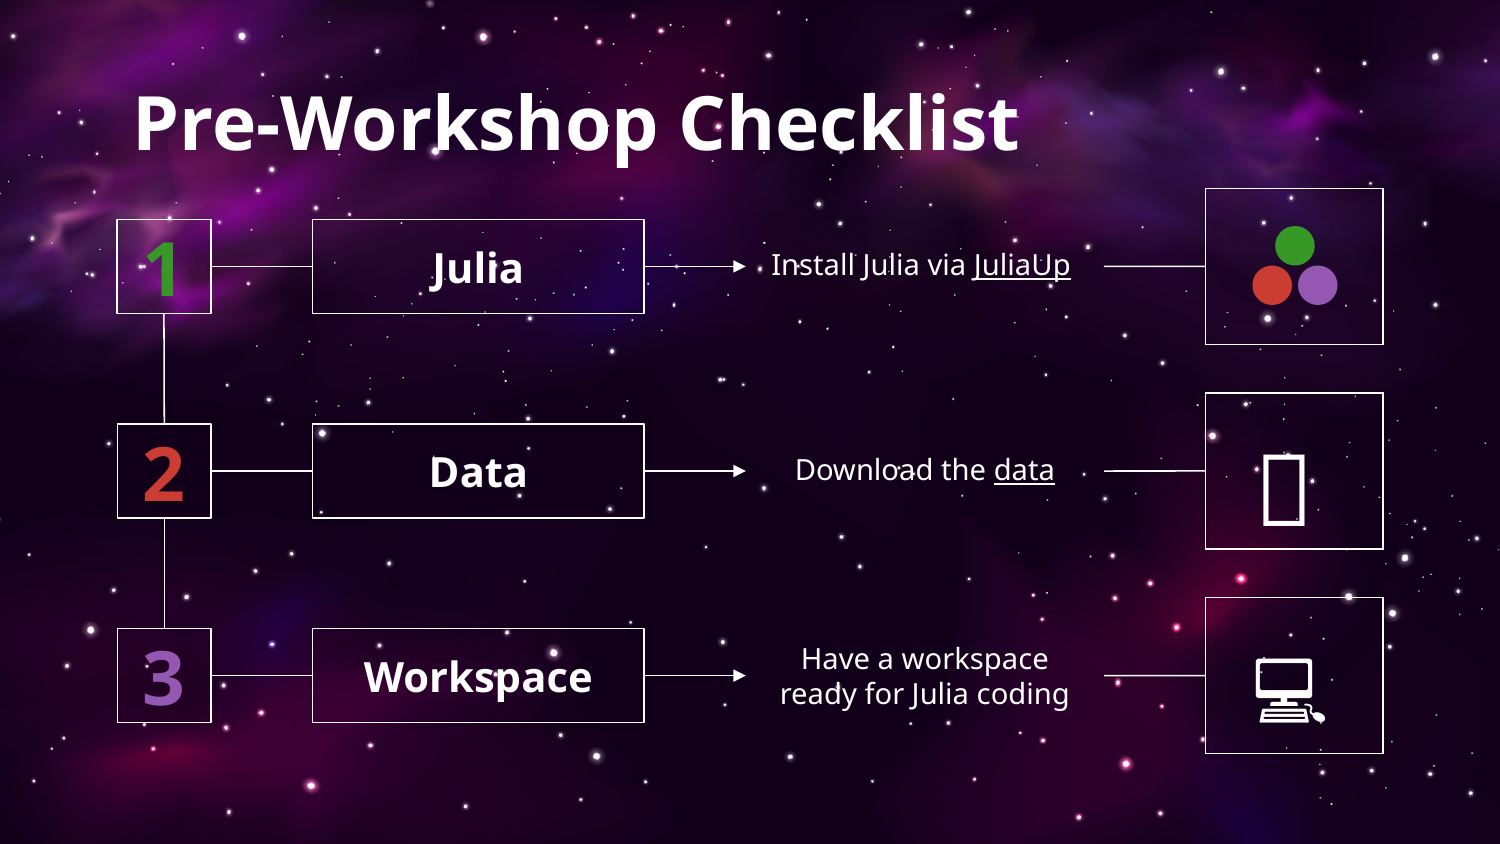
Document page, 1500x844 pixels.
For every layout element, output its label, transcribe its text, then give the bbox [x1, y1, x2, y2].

text_box Julia [312, 219, 644, 314]
text_box 1 [116, 219, 211, 314]
text_box Install Julia via JuliaUp [745, 222, 1104, 311]
picture [0, 0, 1500, 844]
text_box Have a workspace ready for Julia coding [745, 631, 1105, 720]
text_box 💻 [1237, 630, 1361, 724]
text_box Download the data [745, 426, 1105, 516]
text_box  [1239, 411, 1357, 532]
title Pre-Workshop Checklist [117, 72, 1383, 167]
text_box 2 [117, 424, 212, 518]
text_box Data [312, 424, 645, 518]
text_box Workspace [312, 628, 645, 723]
text_box 3 [117, 628, 212, 723]
